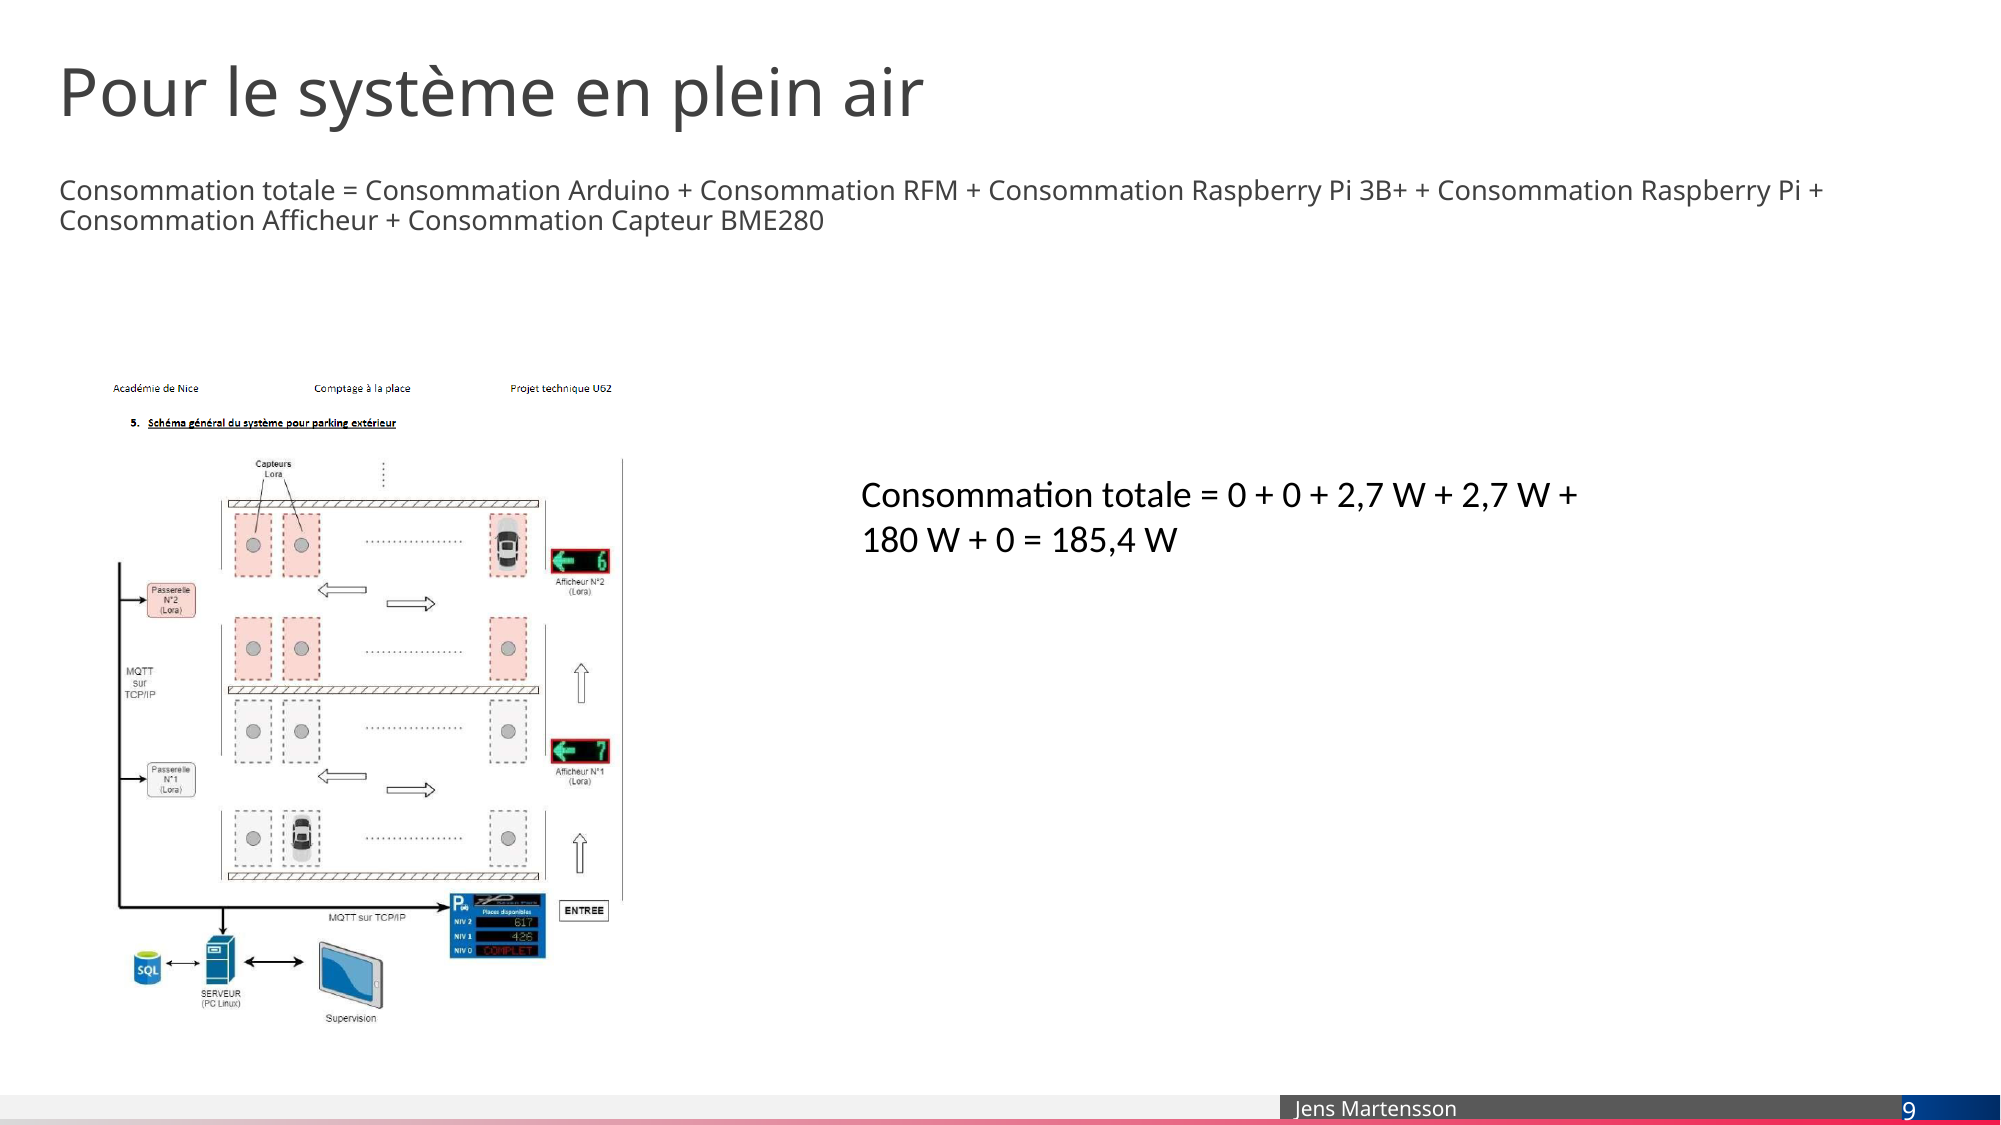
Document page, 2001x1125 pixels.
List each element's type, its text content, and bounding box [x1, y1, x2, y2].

text_box Consommation totale = 0 + 0 + 2,7 W + 2,7 W + 180 W + 0 = 185,4 W [846, 462, 1622, 569]
picture [98, 374, 650, 1034]
text_box <numéro> [1901, 1095, 2000, 1120]
list Consommation totale = Consommation Arduino + Consommation RFM + Consommation Raspberry Pi 3B+ + Consommation Raspberry Pi + Consommation Afficheur + Consommation Capteur BME280 [59, 177, 1941, 237]
title Pour le système en plein air [59, 59, 1942, 148]
